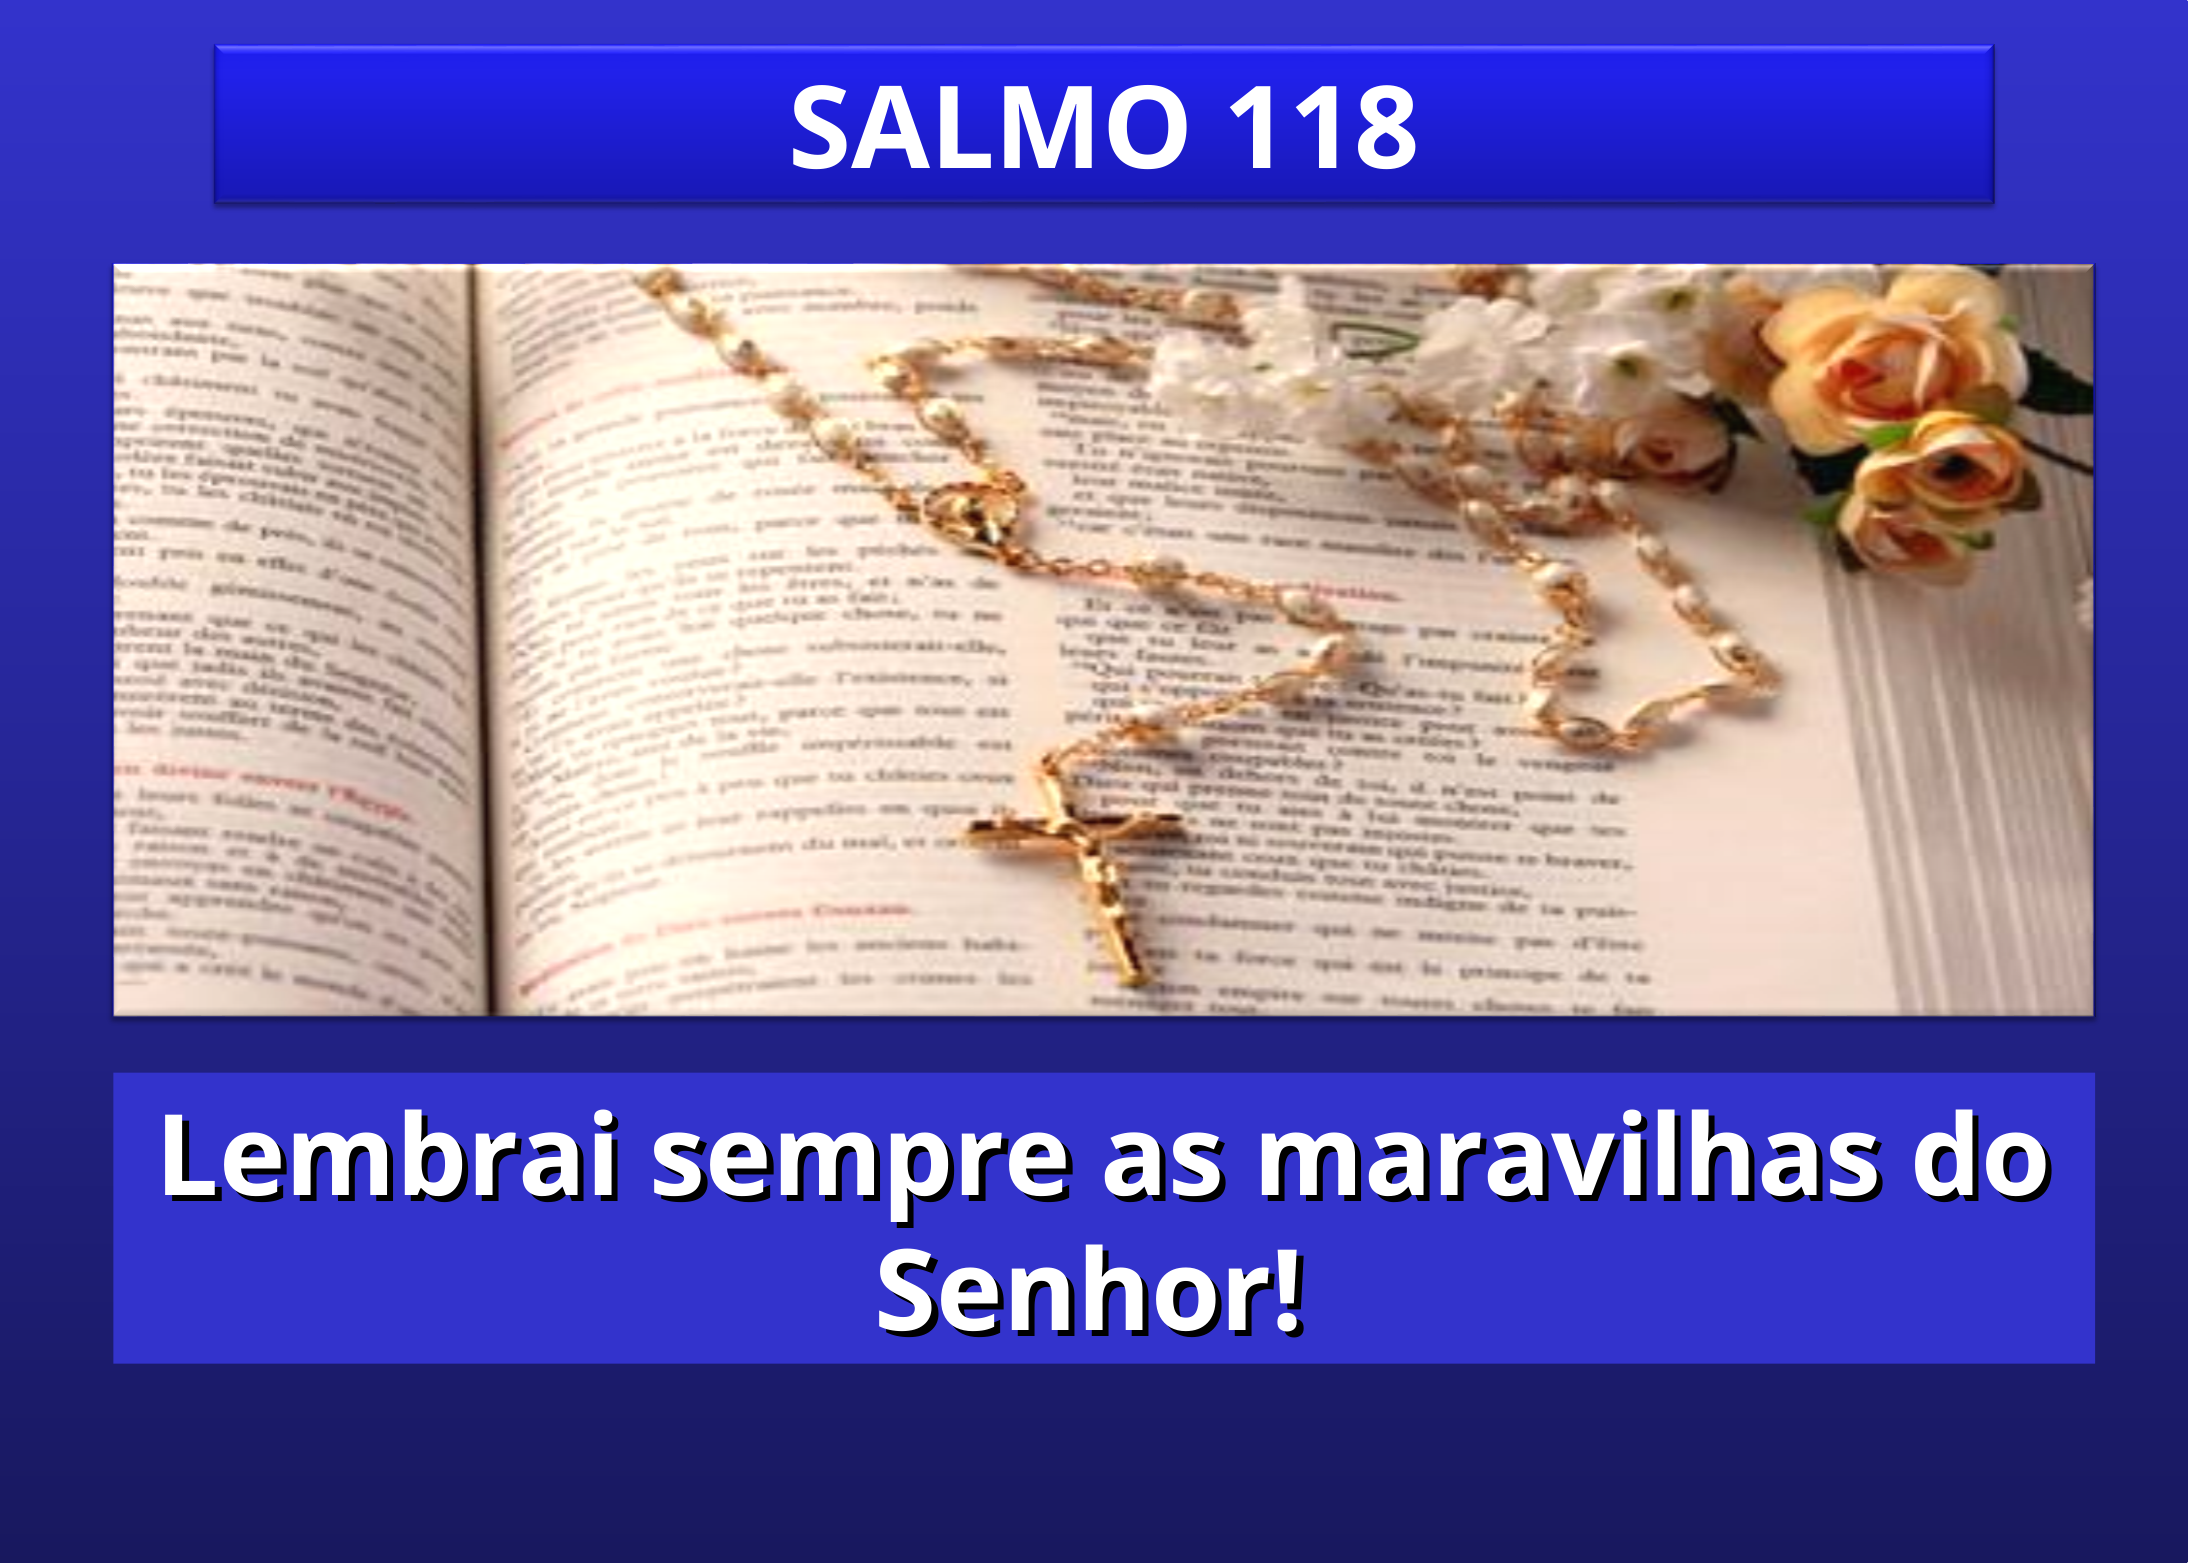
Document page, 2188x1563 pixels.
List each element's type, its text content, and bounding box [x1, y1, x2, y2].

text_box Lembrai sempre as maravilhas do Senhor! [113, 1072, 2096, 1364]
text_box SALMO 118 [215, 43, 1993, 203]
picture [103, 15, 2104, 1030]
